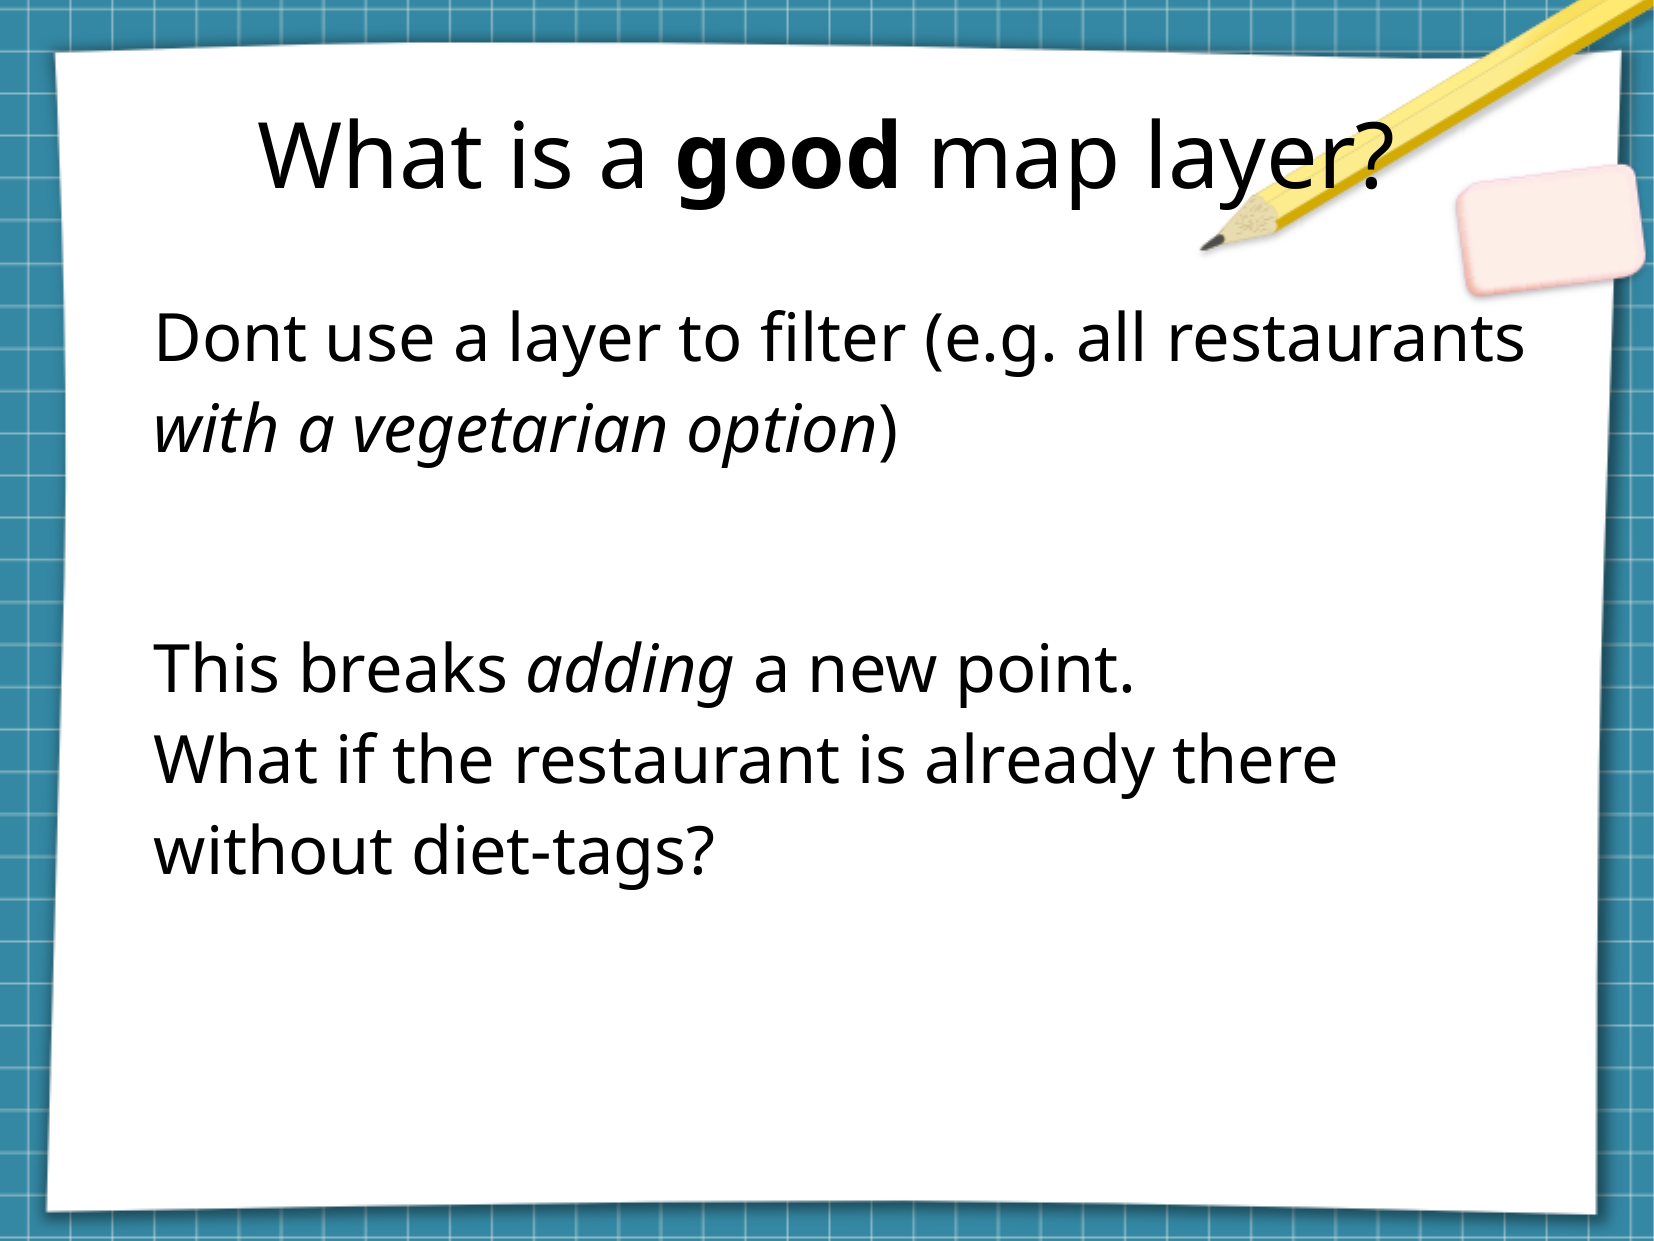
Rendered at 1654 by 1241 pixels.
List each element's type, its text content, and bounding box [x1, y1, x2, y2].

list Dont use a layer to filter (e.g. all restaurants with a vegetarian option) This breaks adding a new point. What if the restaurant is already there without diet-tags? [82, 290, 1571, 1010]
picture [0, 0, 1654, 1241]
title What is a good map layer? [82, 49, 1571, 257]
